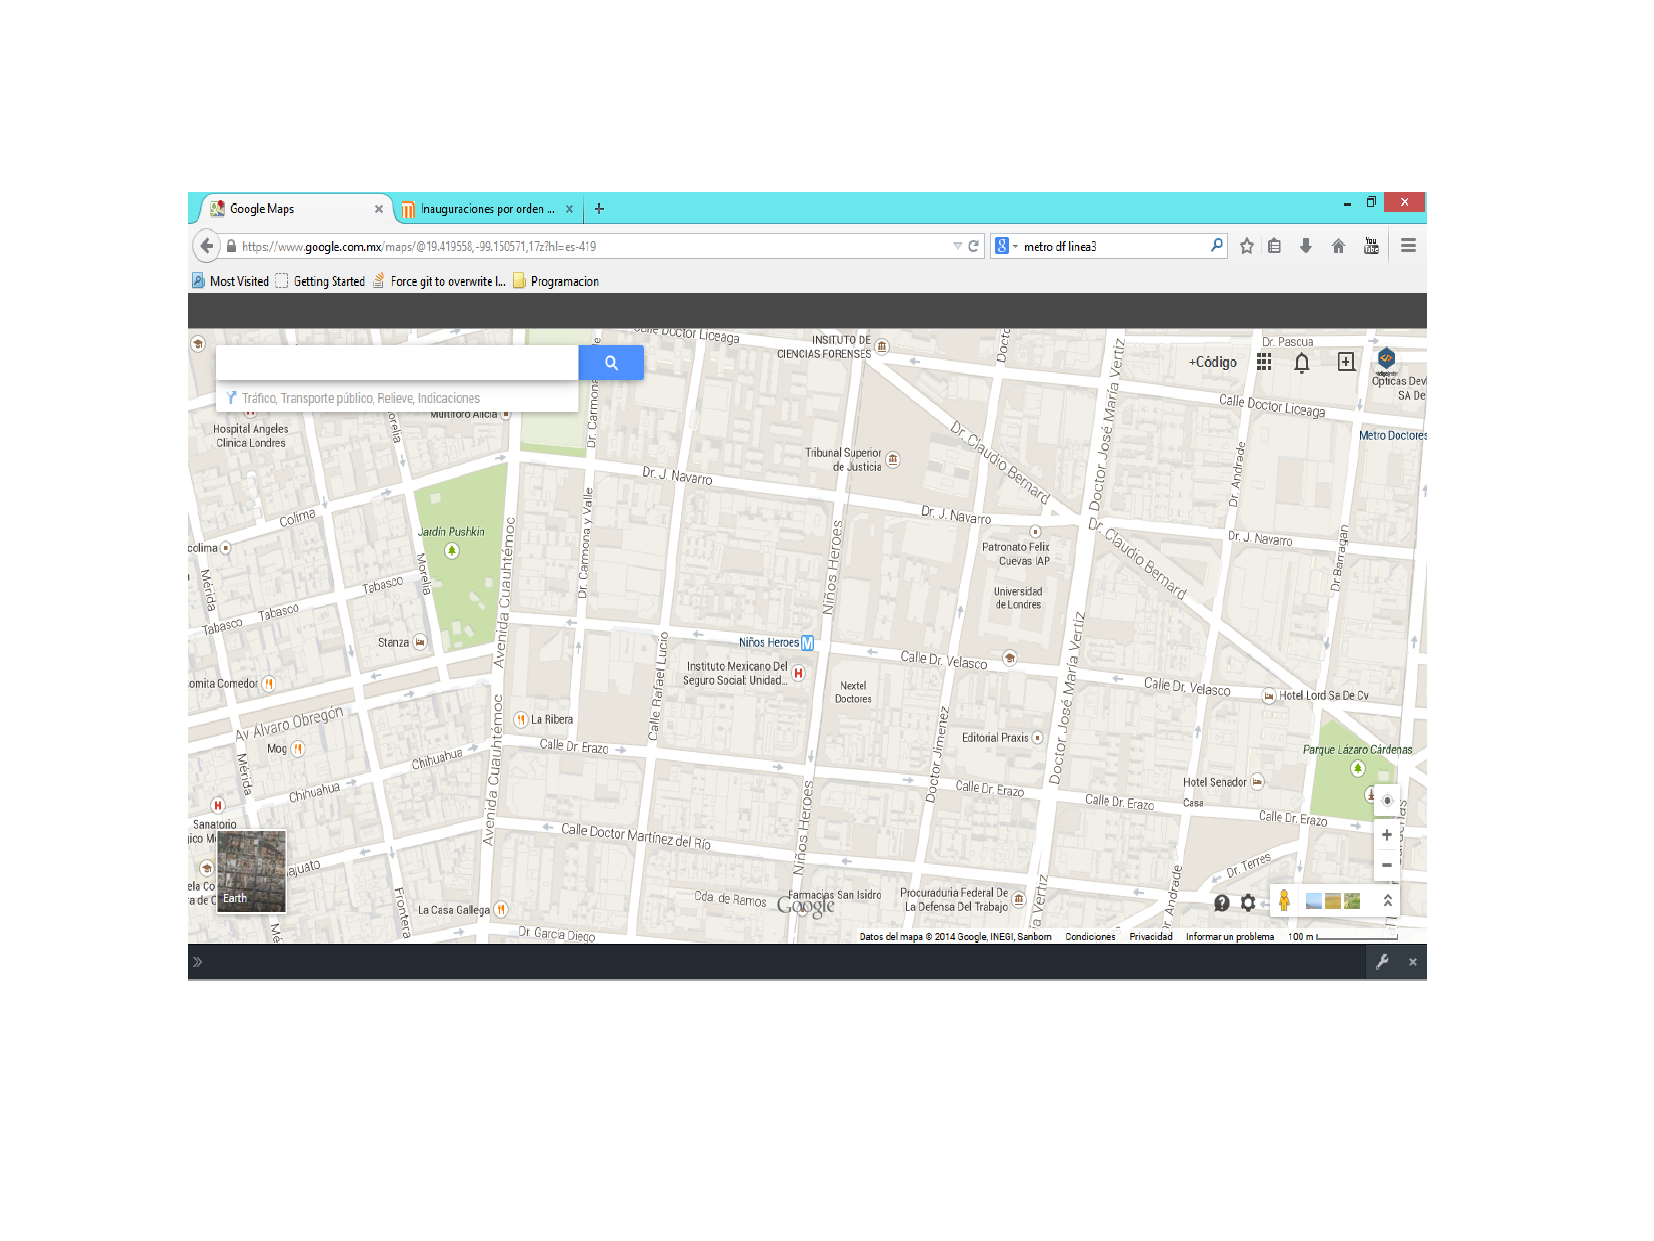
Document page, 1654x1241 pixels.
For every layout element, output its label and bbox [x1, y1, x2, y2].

picture [188, 192, 1427, 981]
